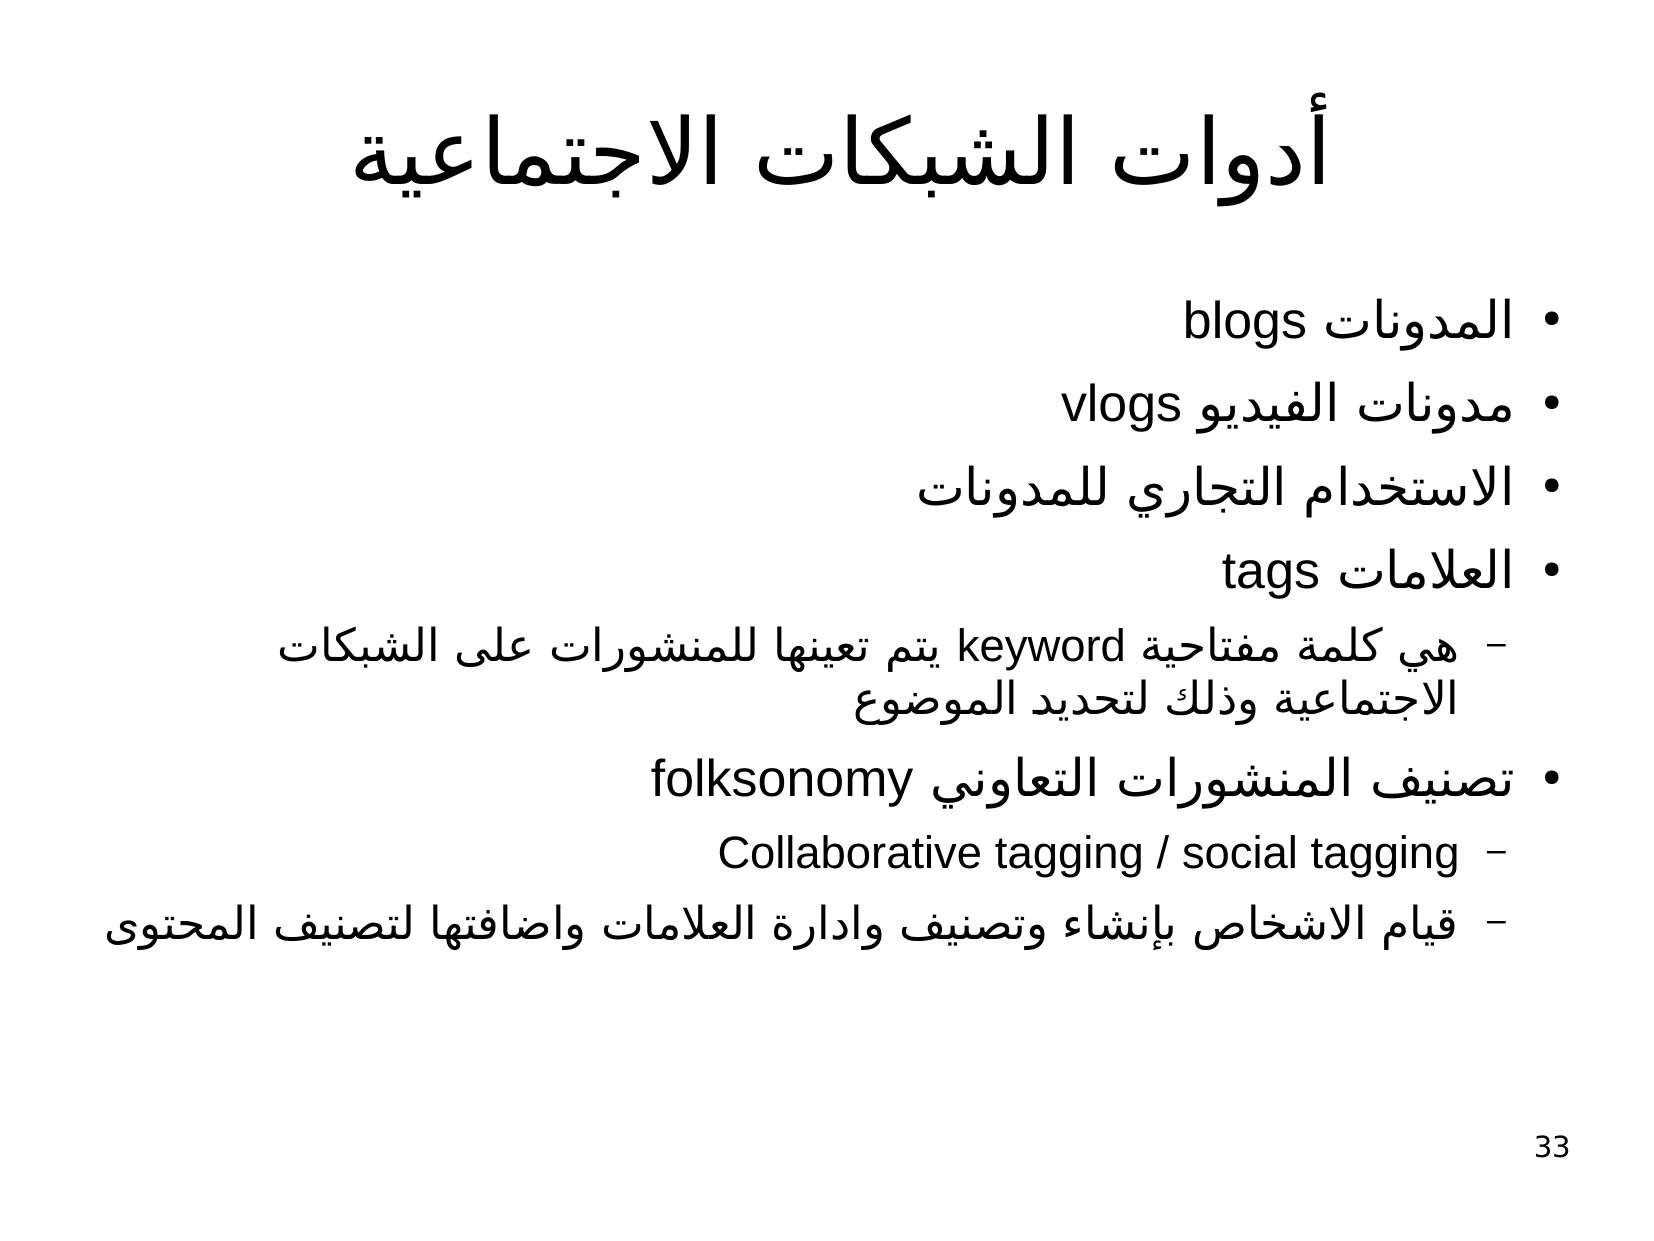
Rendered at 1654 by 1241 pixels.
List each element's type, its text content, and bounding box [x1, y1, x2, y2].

title أدوات الشبكات الاجتماعية [82, 49, 1571, 257]
list المدونات blogs مدونات الفيديو vlogs الاستخدام التجاري للمدونات العلامات tags هي كلمة مفتاحية keyword يتم تعينها للمنشورات على الشبكات الاجتماعية وذلك لتحديد الموضوع تصنيف المنشورات التعاوني folksonomy Collaborative tagging / social tagging قيام الاشخاص بإنشاء وتصنيف وادارة العلامات واضافتها لتصنيف المحتوى [82, 290, 1571, 1010]
